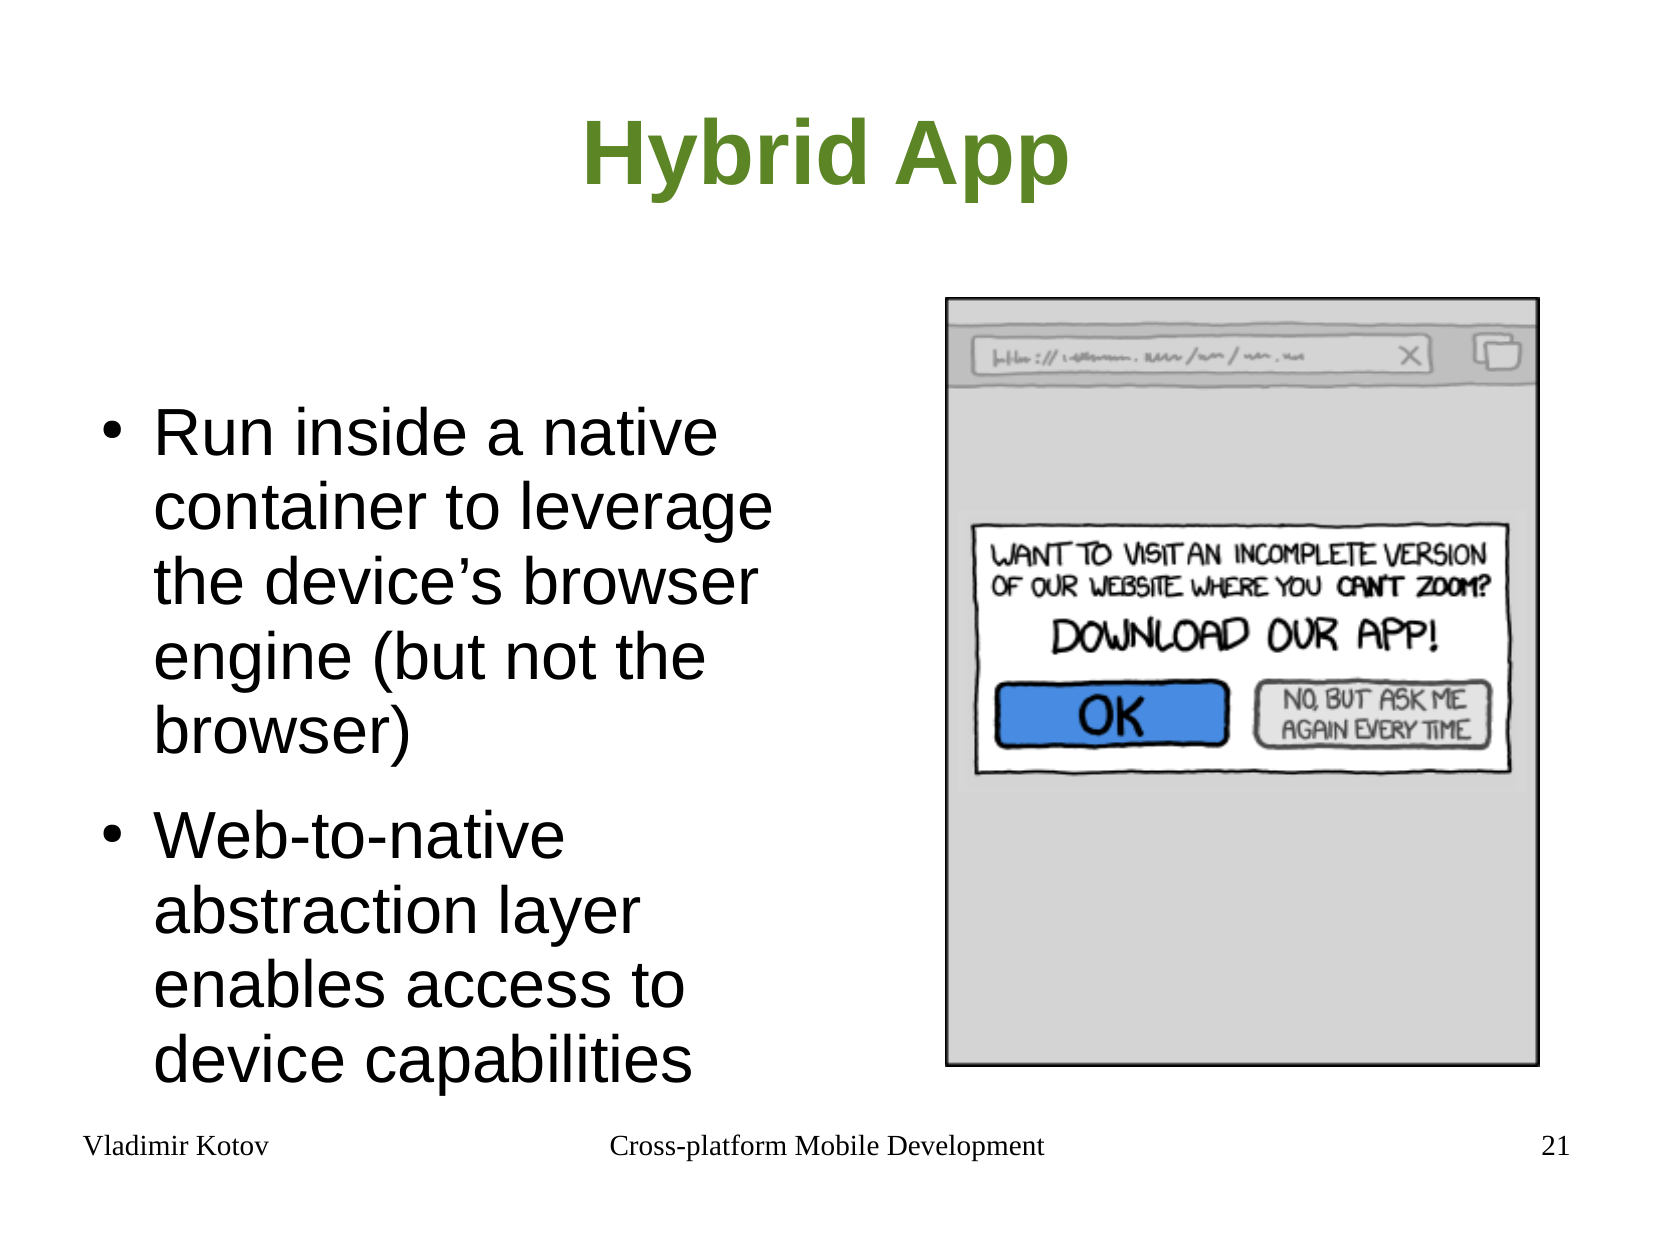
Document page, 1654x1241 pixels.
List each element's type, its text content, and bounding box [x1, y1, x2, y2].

picture [945, 297, 1540, 1067]
title Hybrid App [82, 49, 1571, 257]
list Run inside a native container to leverage the device’s browser engine (but not the browser) Web-to-native abstraction layer enables access to device capabilities [82, 290, 809, 1109]
